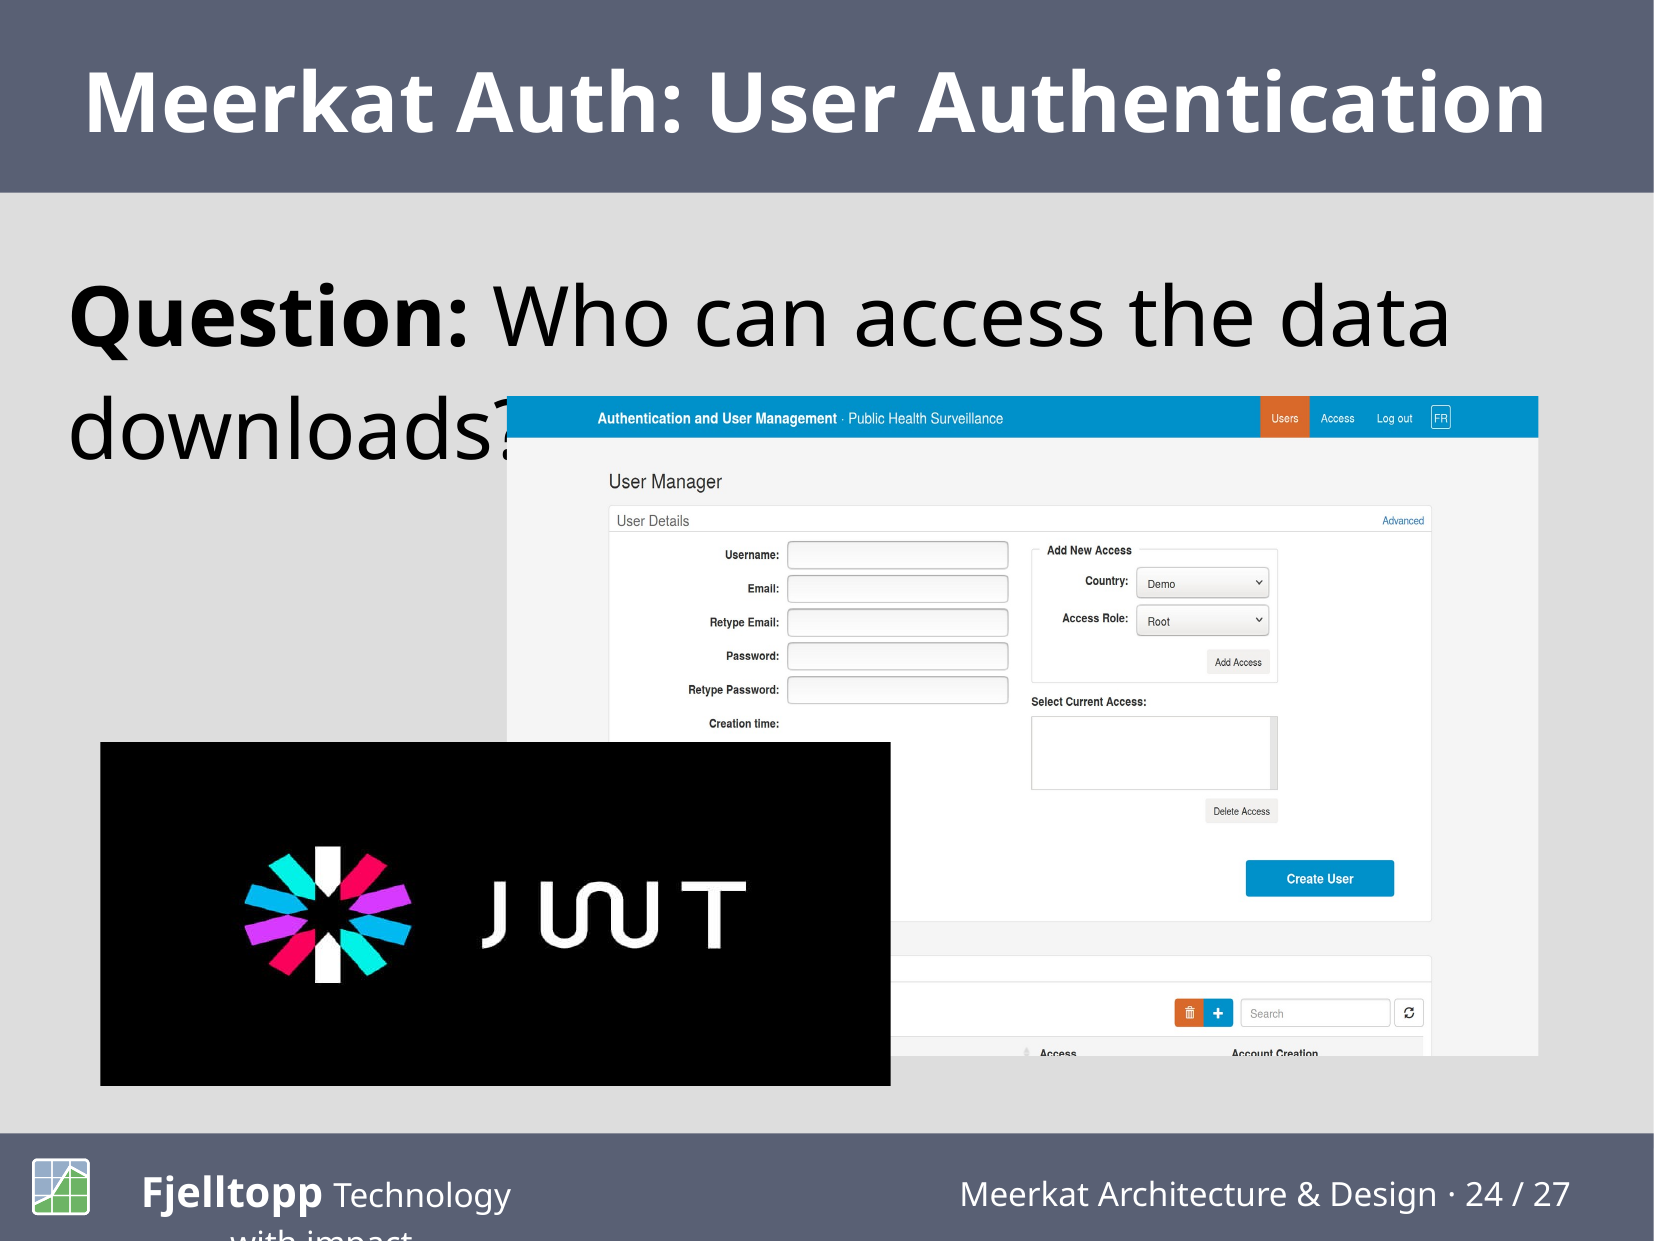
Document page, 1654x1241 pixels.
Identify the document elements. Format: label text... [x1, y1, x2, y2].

picture [995, 416, 1002, 422]
picture [896, 413, 911, 423]
picture [649, 413, 665, 423]
picture [871, 413, 880, 423]
picture [1338, 417, 1354, 422]
title Meerkat Auth: User Authentication [82, 0, 1606, 205]
picture [723, 413, 751, 423]
picture [621, 413, 646, 423]
picture [757, 413, 836, 425]
picture [976, 416, 987, 423]
picture [859, 416, 870, 423]
picture [945, 416, 953, 423]
picture [668, 413, 690, 423]
picture [696, 413, 717, 423]
text_box Question: Who can access the data downloads? [52, 250, 1608, 517]
picture [911, 414, 918, 423]
picture [100, 396, 1539, 1086]
picture [599, 413, 618, 423]
